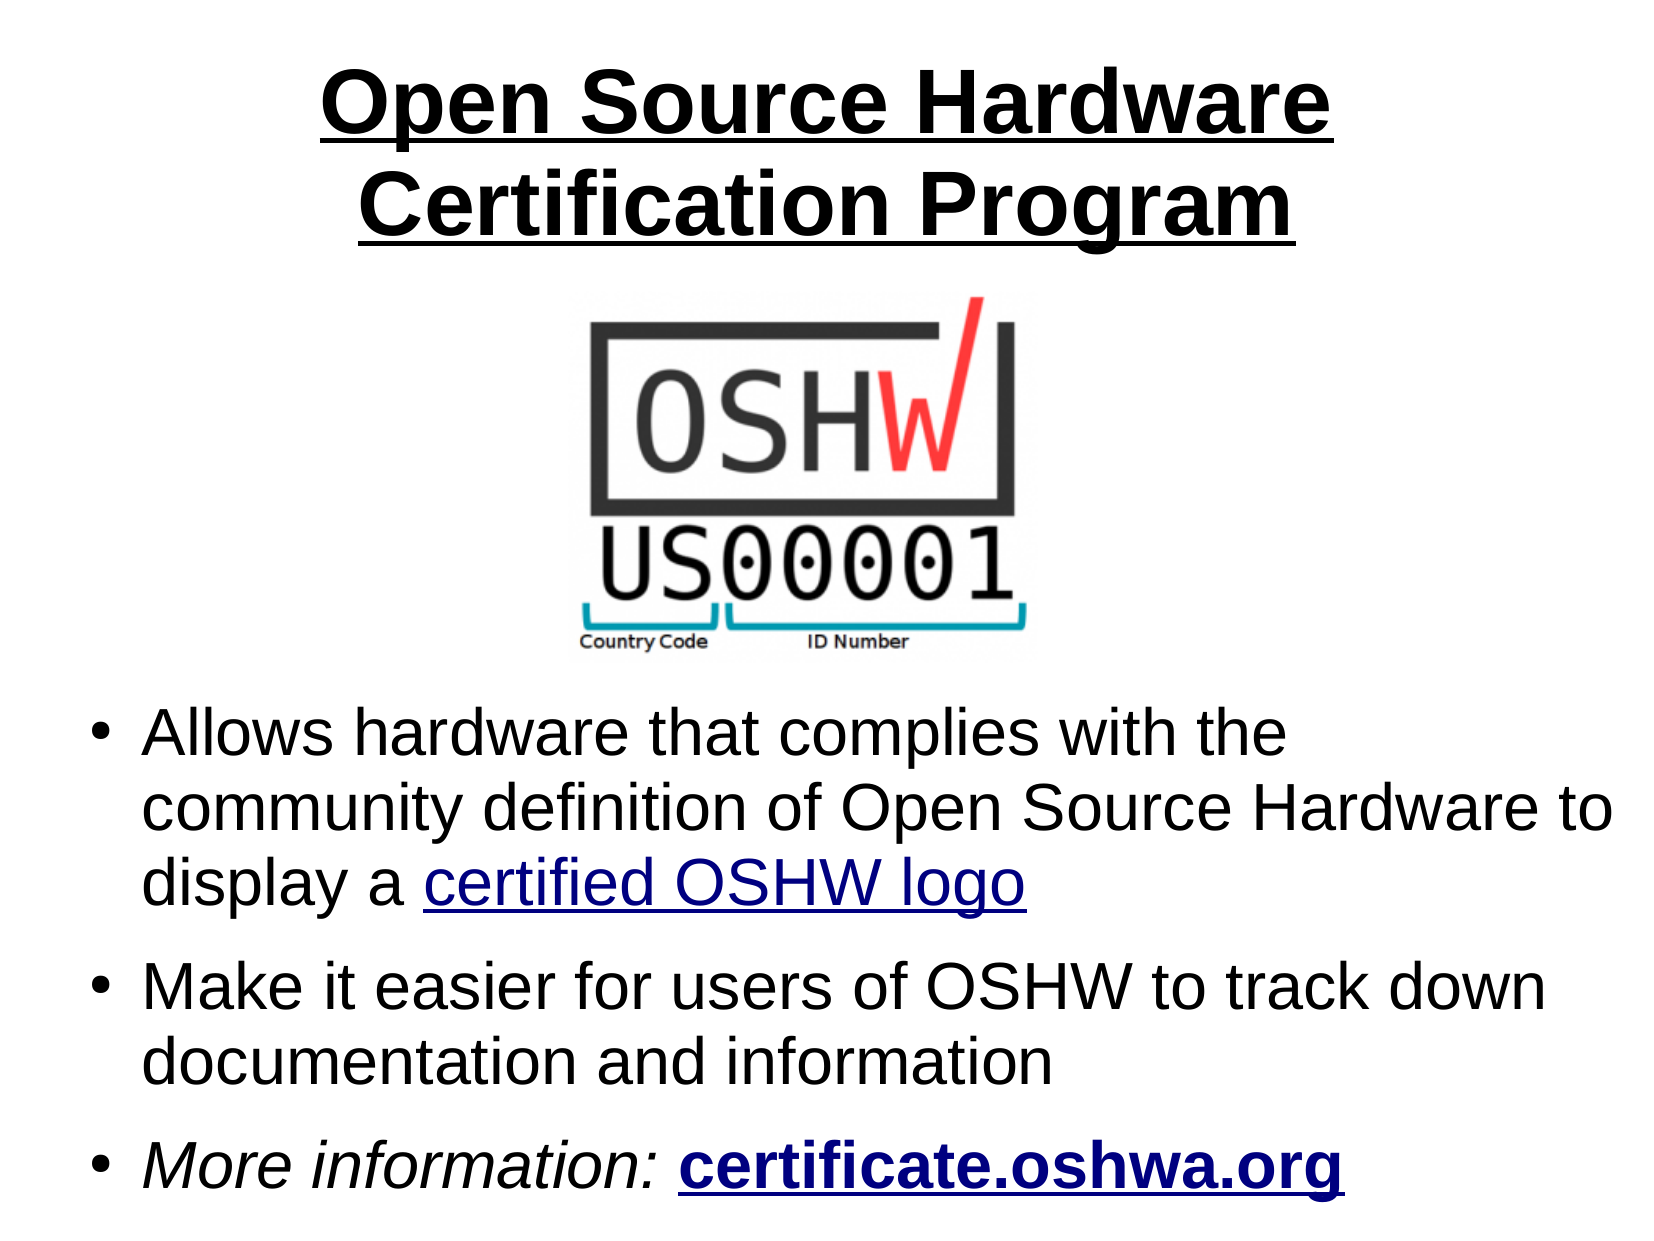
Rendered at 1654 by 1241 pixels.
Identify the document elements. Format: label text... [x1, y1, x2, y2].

picture [568, 291, 1038, 664]
list Allows hardware that complies with the community definition of Open Source Hardware to display a certified OSHW logo Make it easier for users of OSHW to track down documentation and information More information: certificate.oshwa.org [67, 633, 1620, 1241]
title Open Source Hardware Certification Program [82, 49, 1571, 257]
